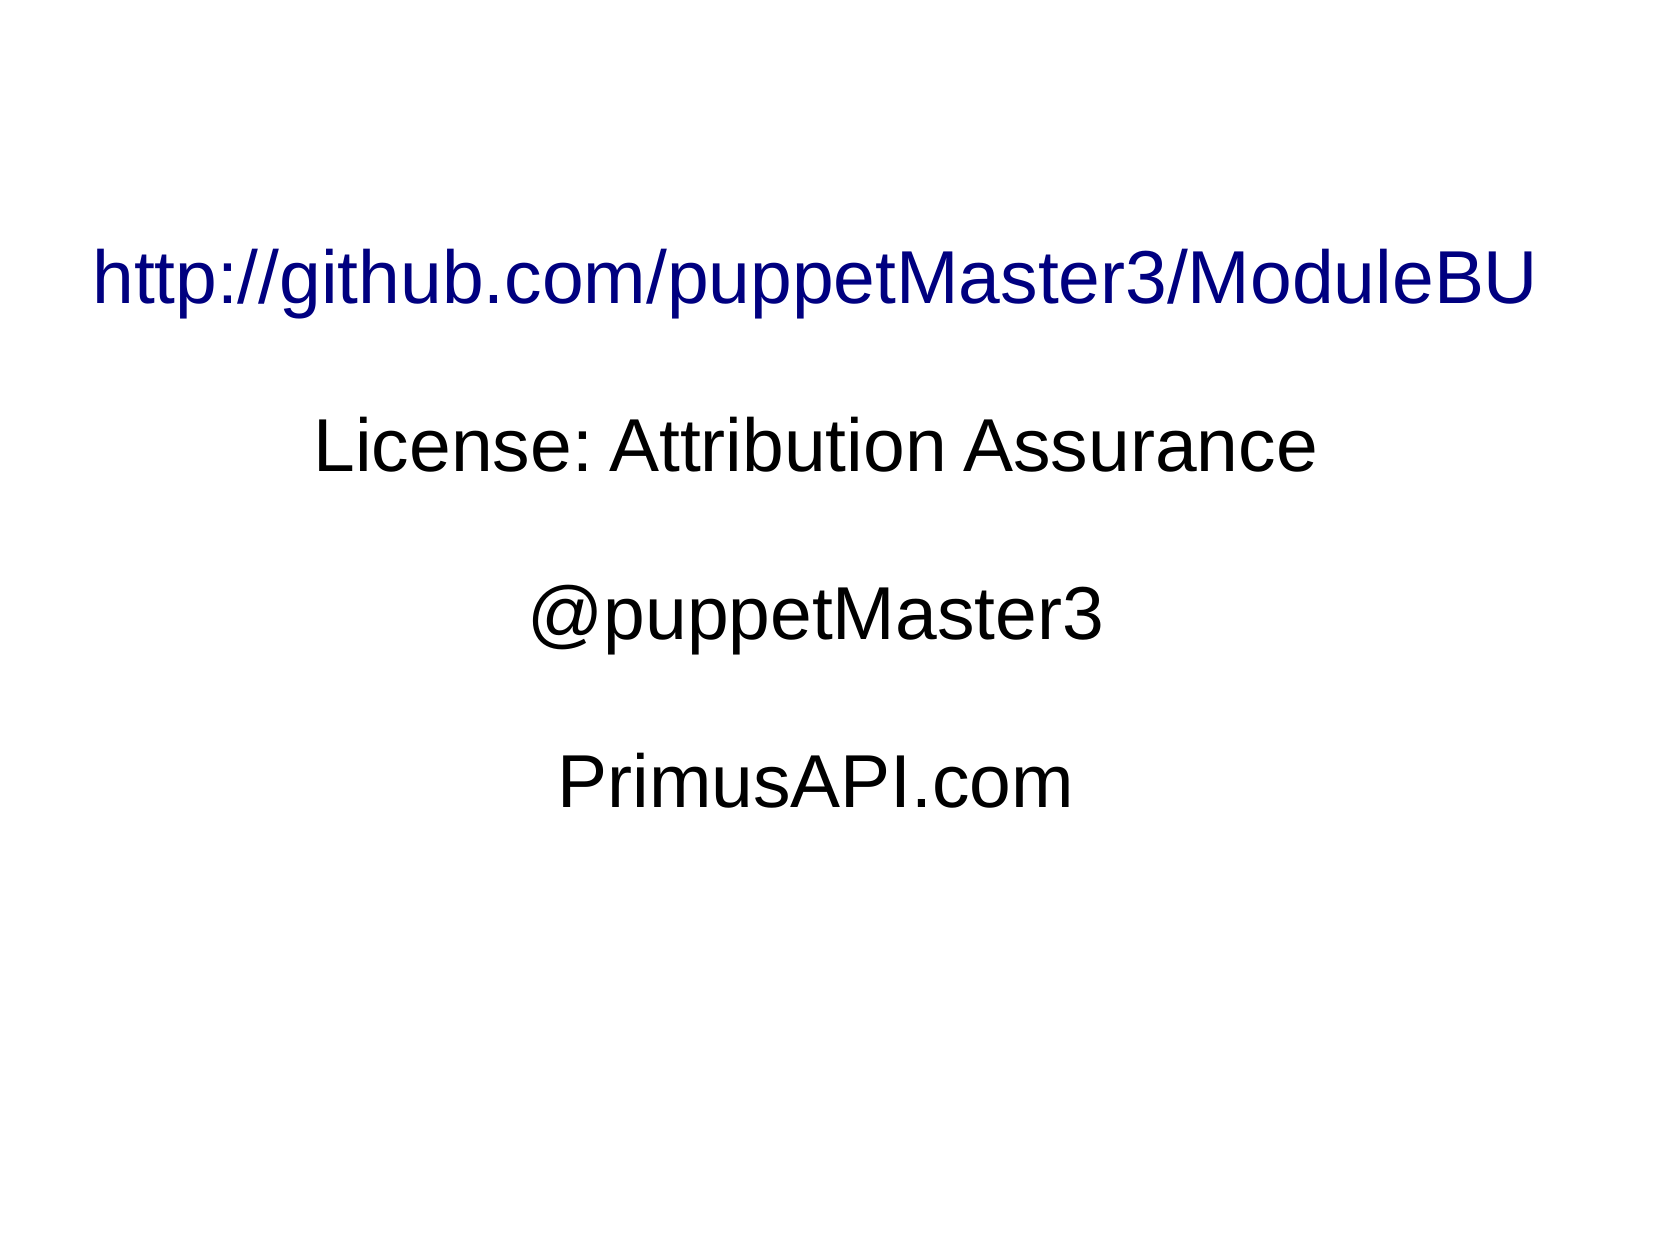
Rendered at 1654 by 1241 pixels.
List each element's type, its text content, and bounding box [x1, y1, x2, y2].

subtitle http://github.com/puppetMaster3/ModuleBU License: Attribution Assurance @puppetMaster3 PrimusAPI.com [71, 49, 1561, 1010]
